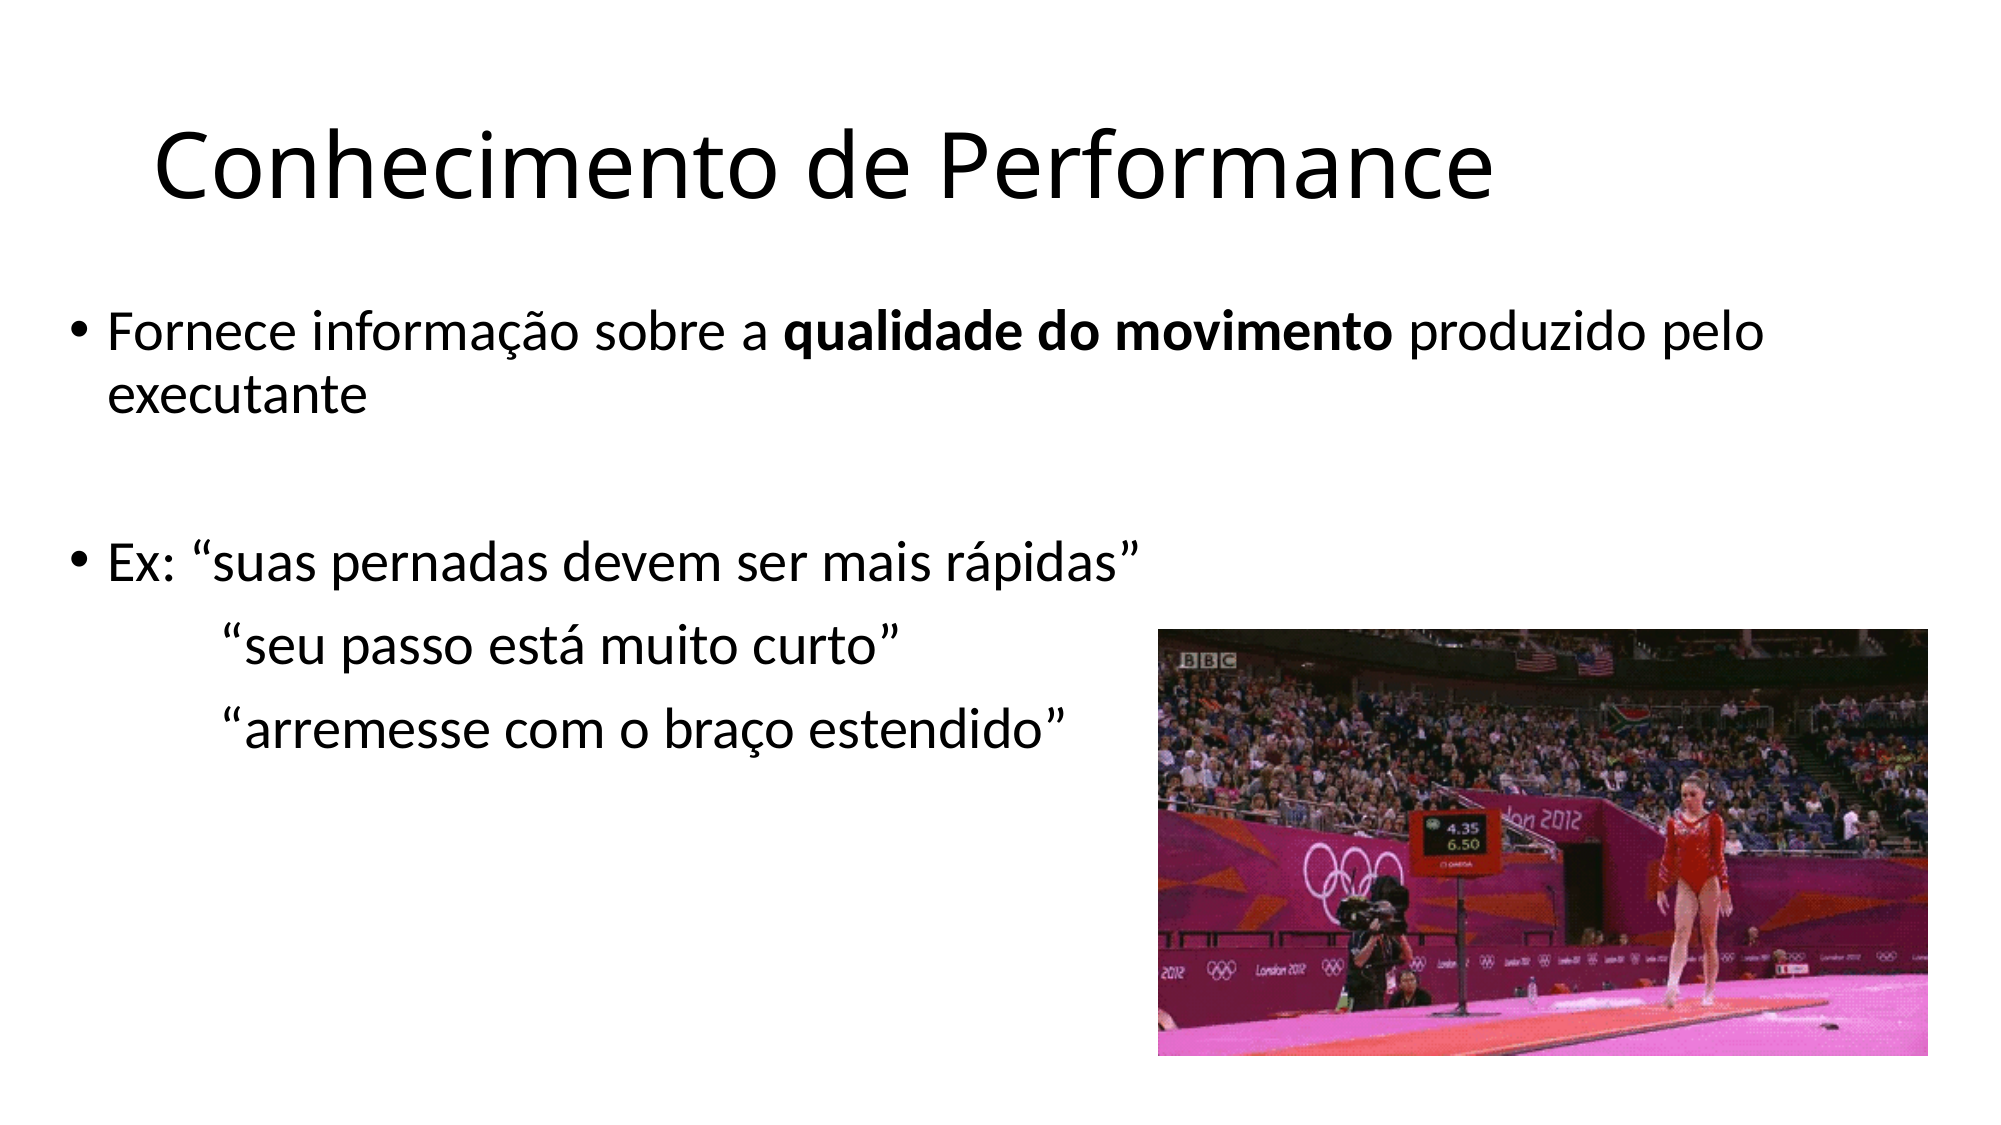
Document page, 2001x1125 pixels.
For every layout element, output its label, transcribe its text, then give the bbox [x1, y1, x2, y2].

list Fornece informação sobre a qualidade do movimento produzido pelo executante Ex: “suas pernadas devem ser mais rápidas” “seu passo está muito curto” “arremesse com o braço estendido” [55, 293, 1781, 1007]
title Conhecimento de Performance [137, 59, 1863, 278]
picture [1158, 629, 1928, 1056]
